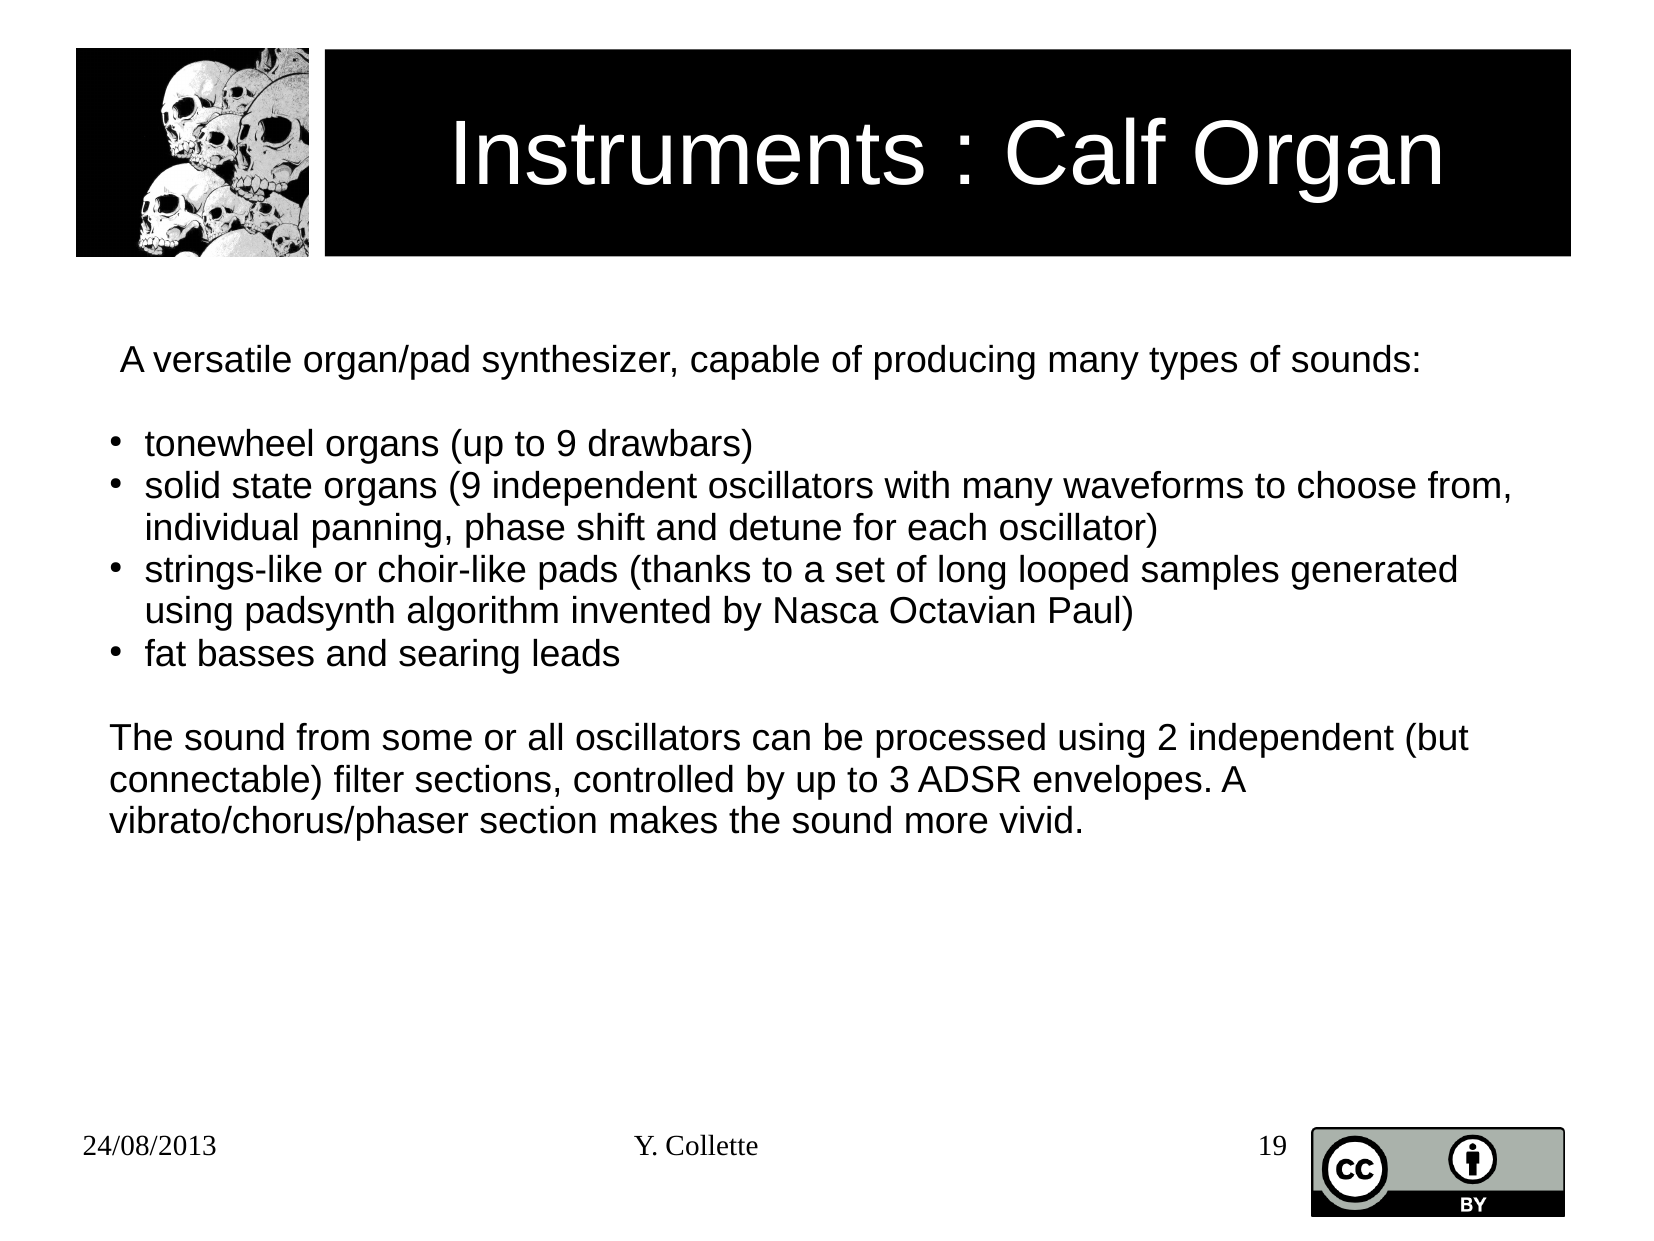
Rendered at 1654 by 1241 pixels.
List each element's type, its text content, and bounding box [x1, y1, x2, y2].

title Instruments : Calf Organ [324, 49, 1571, 257]
picture [76, 48, 309, 257]
text_box A versatile organ/pad synthesizer, capable of producing many types of sounds: tonewheel organs (up to 9 drawbars) solid state organs (9 independent oscillators with many waveforms to choose from, individual panning, phase shift and detune for each oscillator) strings-like or choir-like pads (thanks to a set of long looped samples generated using padsynth algorithm invented by Nasca Octavian Paul) fat basses and searing leads The sound from some or all oscillators can be processed using 2 independent (but connectable) filter sections, controlled by up to 3 ADSR envelopes. A vibrato/chorus/phaser section makes the sound more vivid. [94, 330, 1571, 850]
picture [1311, 1127, 1565, 1217]
